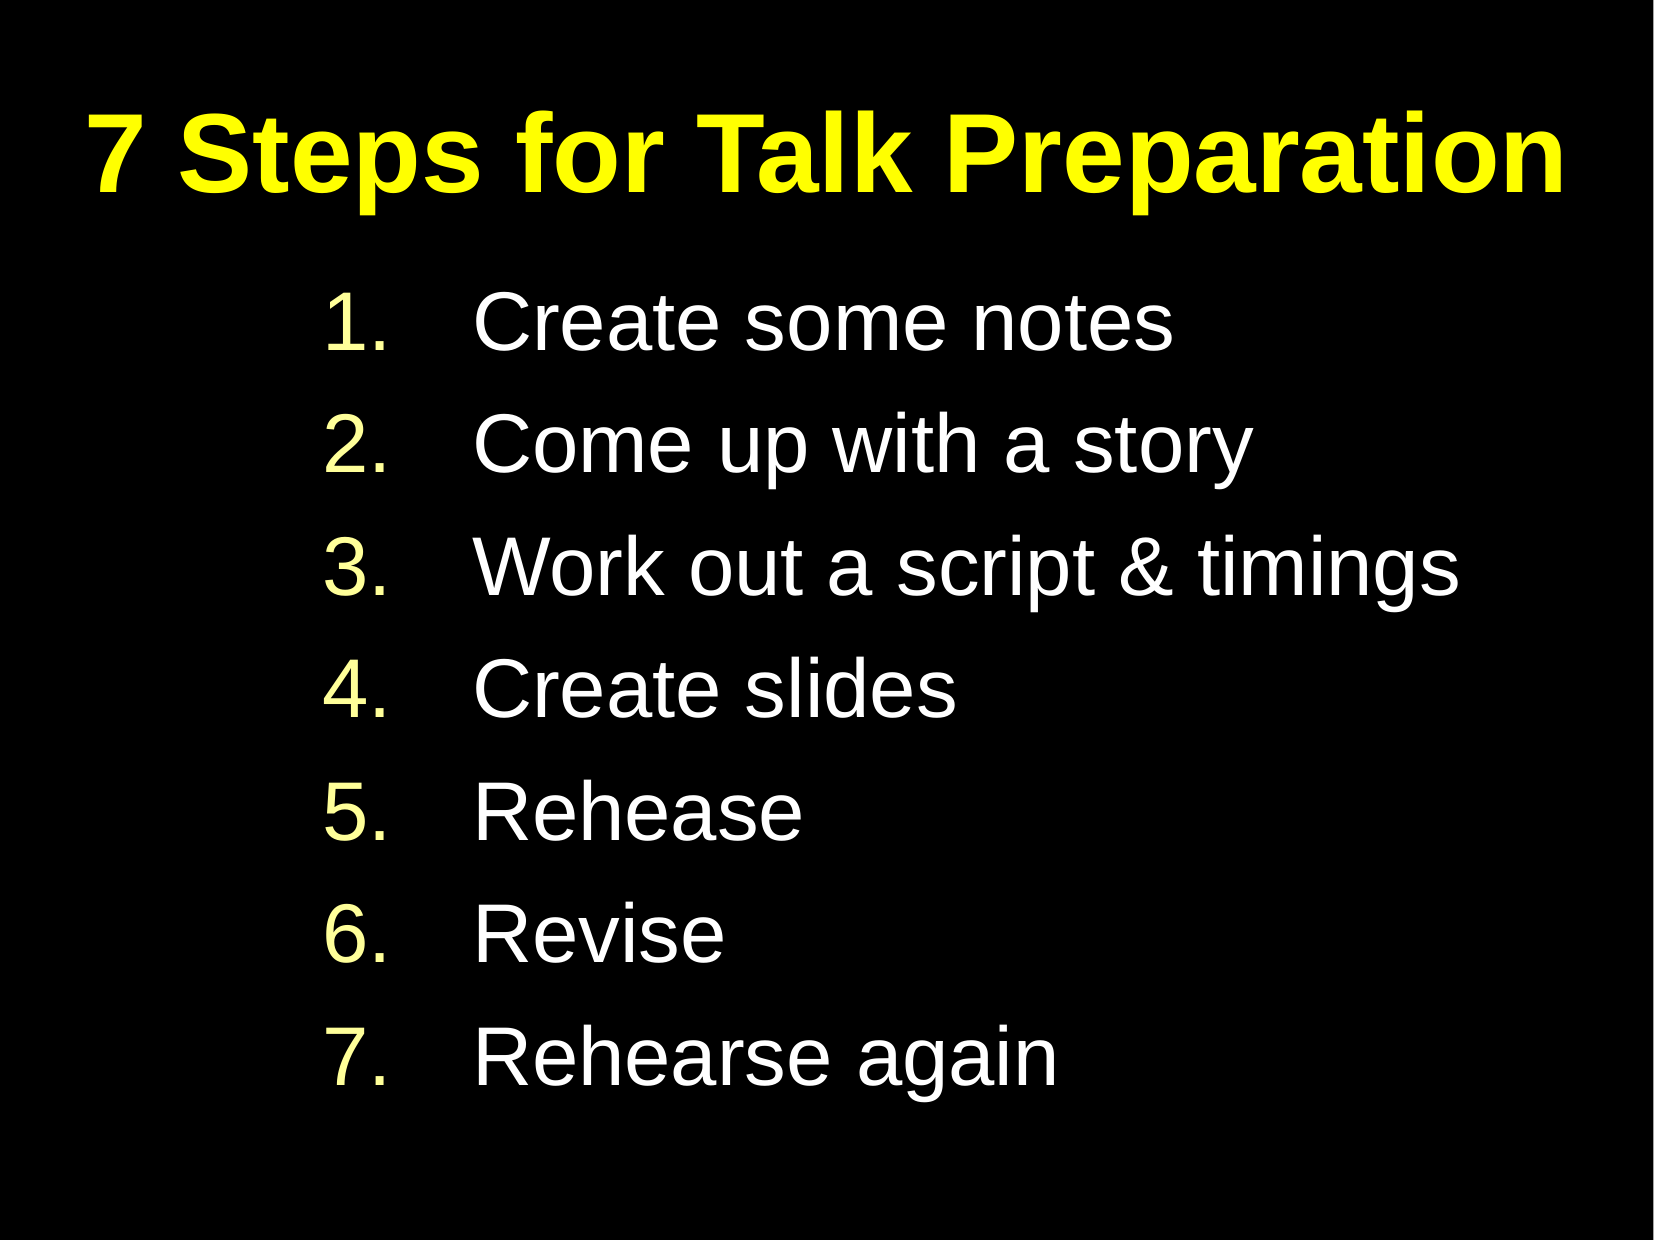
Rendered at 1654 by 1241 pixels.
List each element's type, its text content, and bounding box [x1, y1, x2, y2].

list Create some notes Come up with a story Work out a script & timings Create slides Rehease Revise Rehearse again [304, 274, 1463, 1094]
title 7 Steps for Talk Preparation [82, 49, 1571, 257]
